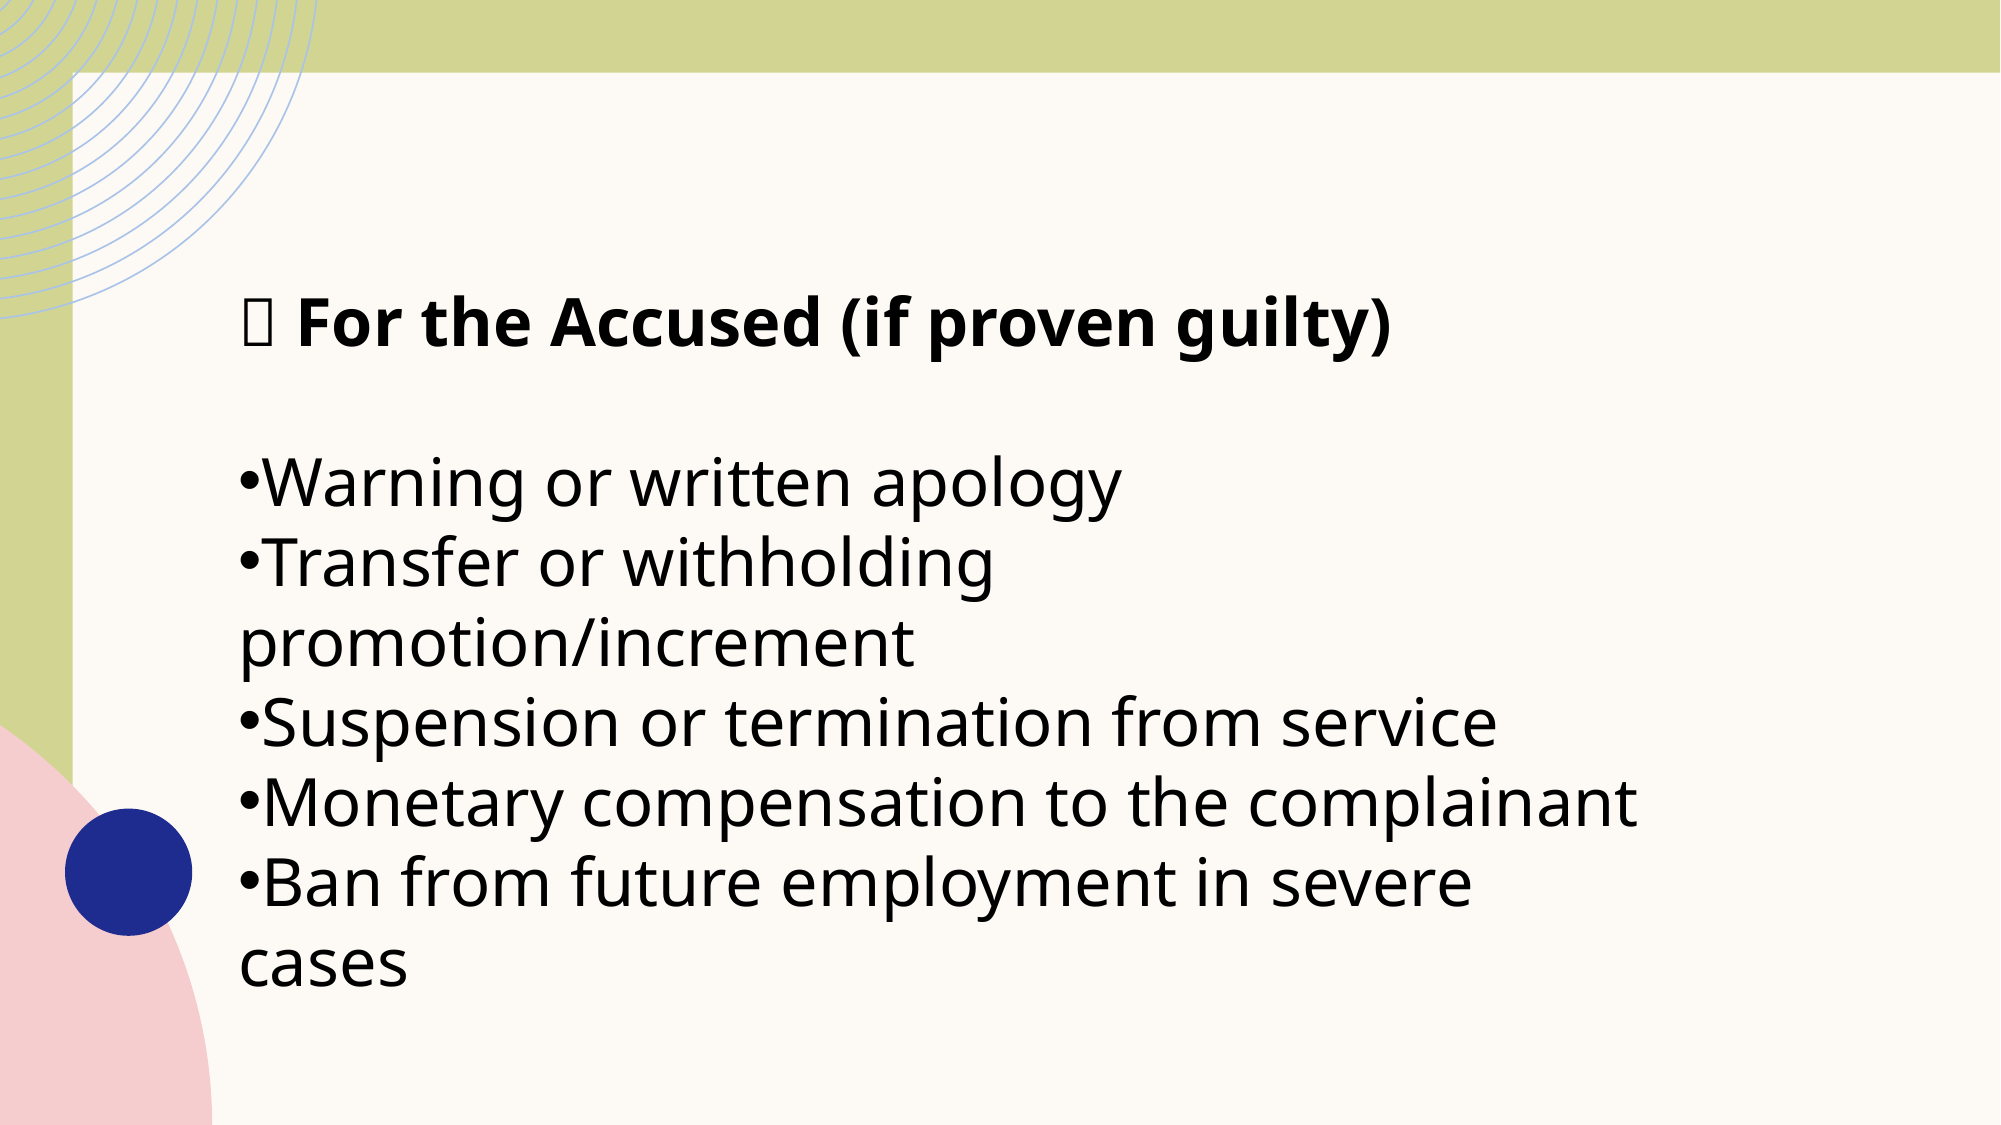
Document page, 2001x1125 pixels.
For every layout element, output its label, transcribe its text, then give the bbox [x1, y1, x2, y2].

text_box 🔹 For the Accused (if proven guilty) Warning or written apology Transfer or withholding promotion/increment Suspension or termination from service Monetary compensation to the complainant Ban from future employment in severe cases [223, 272, 1670, 853]
